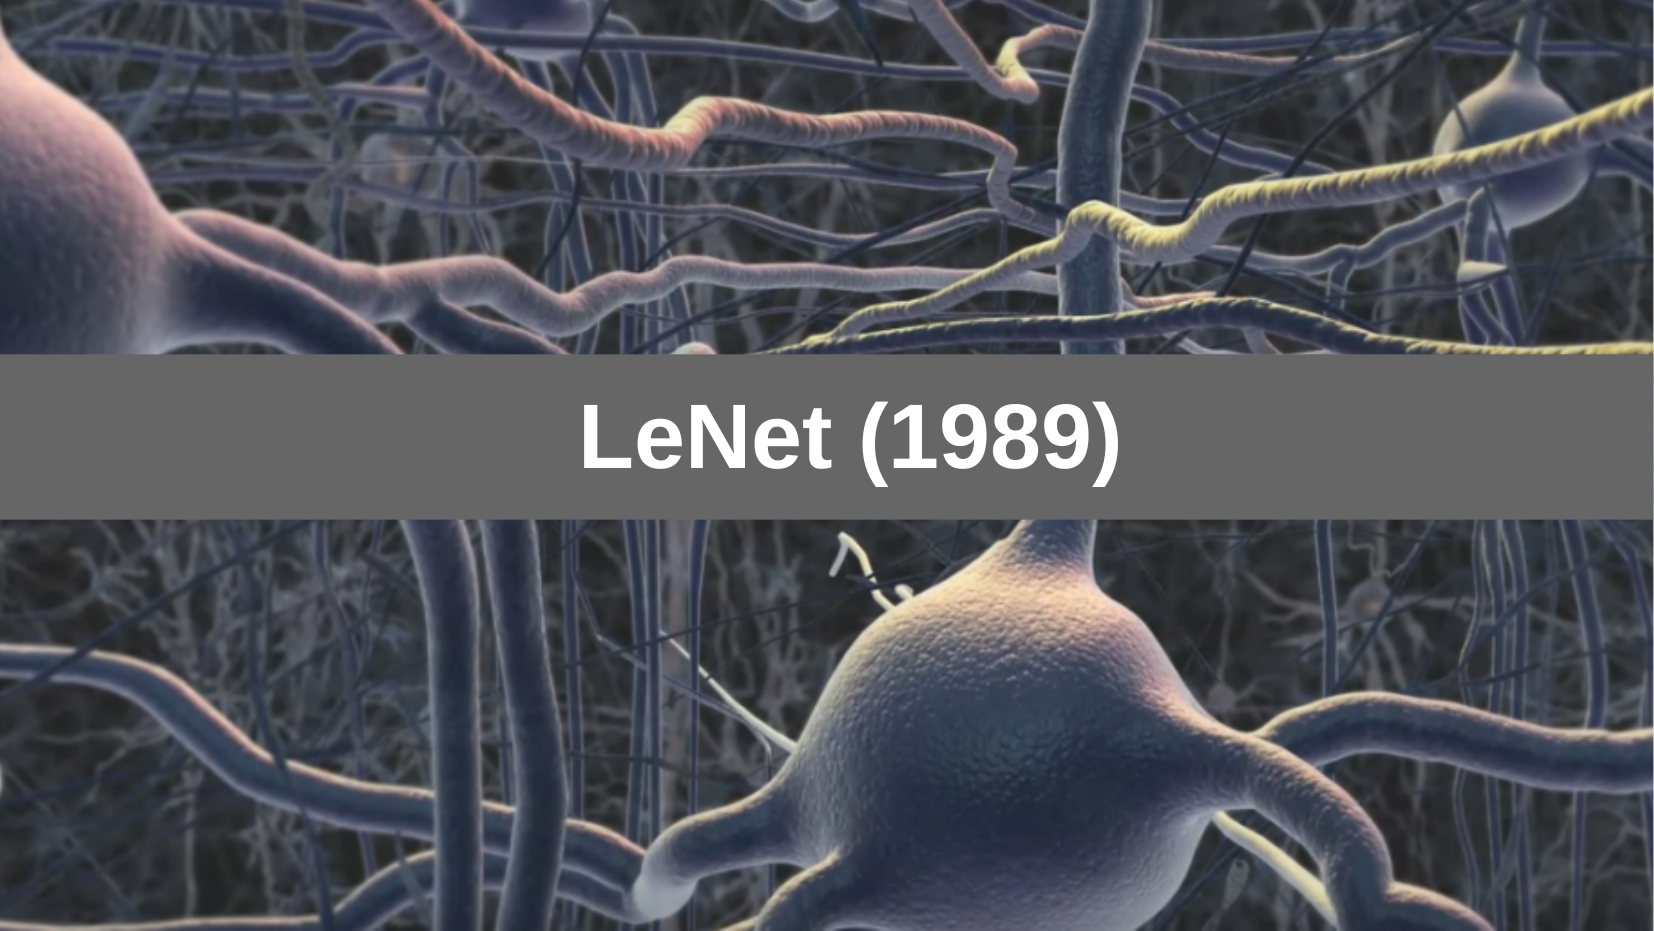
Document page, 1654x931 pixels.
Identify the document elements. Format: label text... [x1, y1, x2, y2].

picture [0, 520, 1654, 931]
title LeNet (1989) [0, 354, 1654, 520]
picture [0, 0, 1654, 354]
